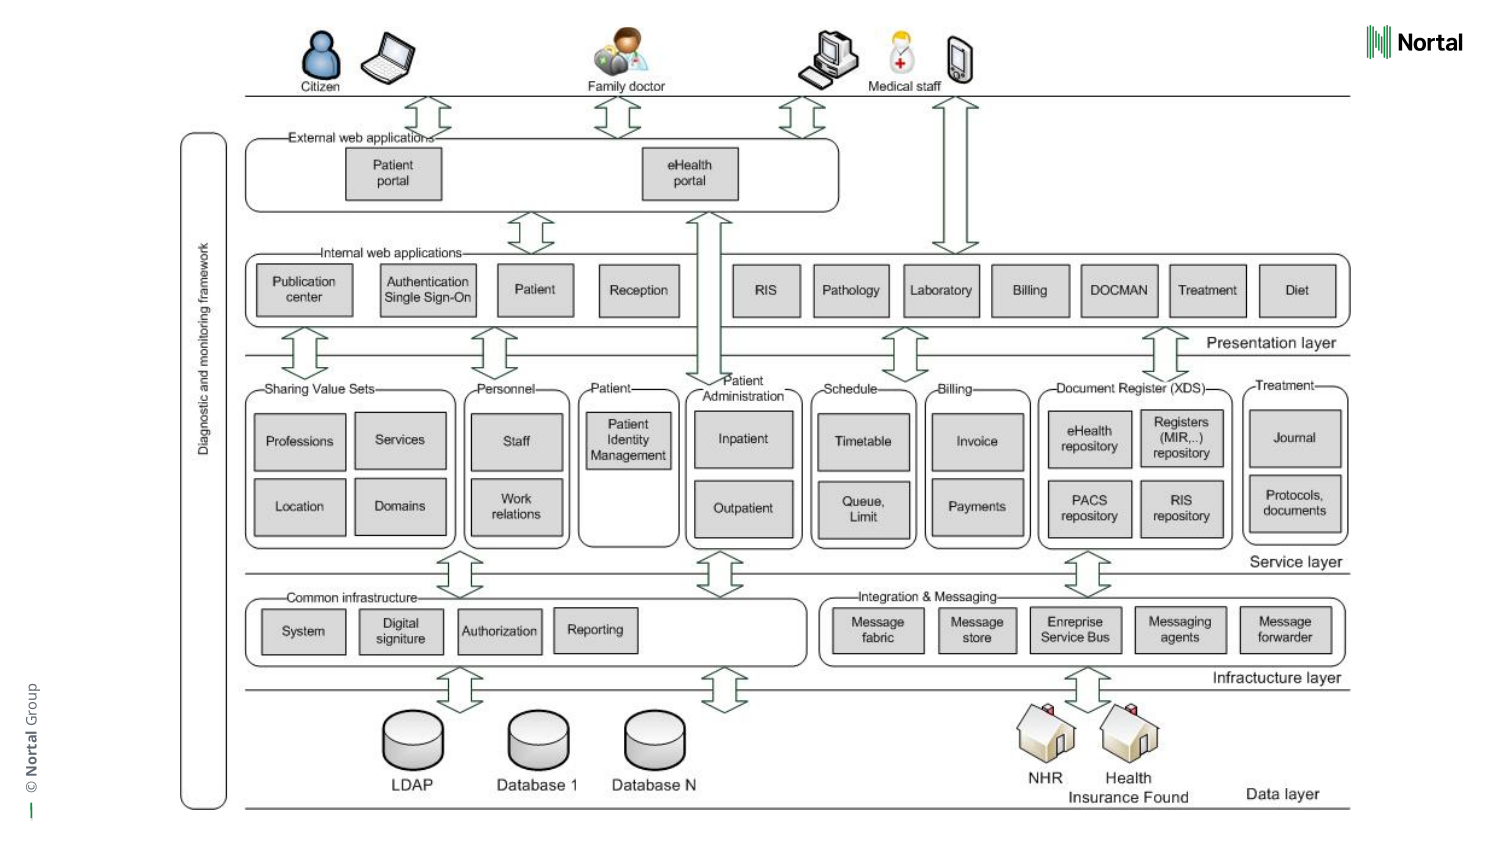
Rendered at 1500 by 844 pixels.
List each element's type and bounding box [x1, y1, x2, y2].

picture [180, 27, 1351, 811]
